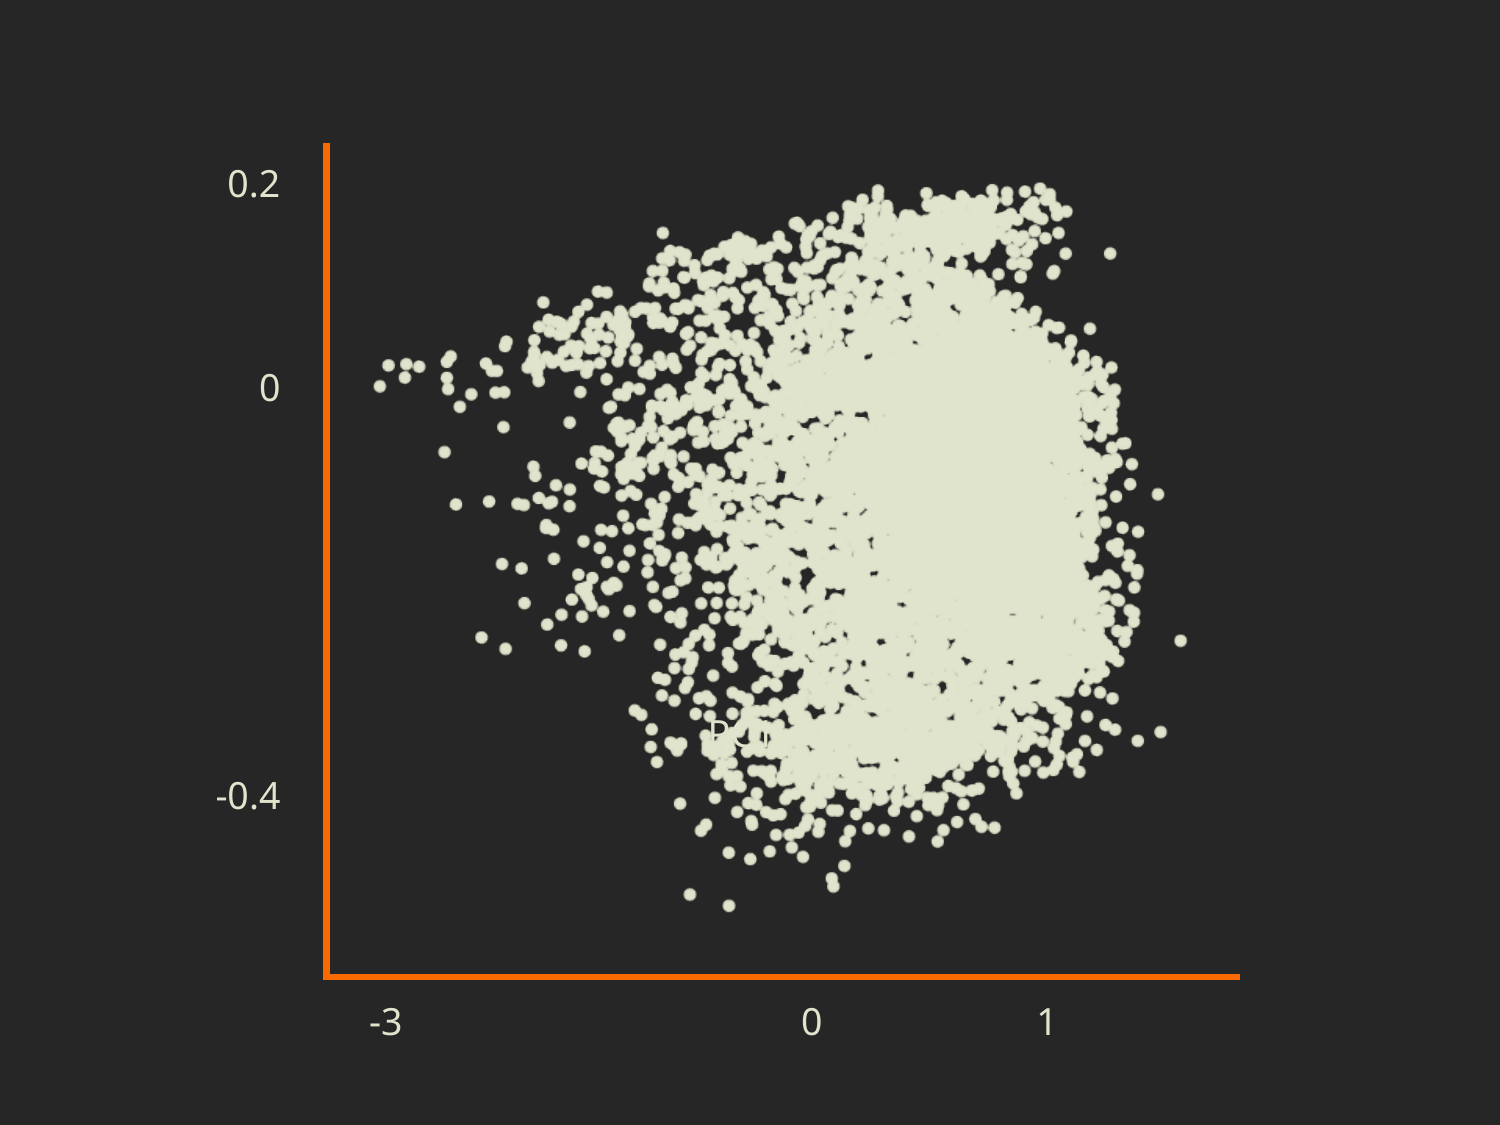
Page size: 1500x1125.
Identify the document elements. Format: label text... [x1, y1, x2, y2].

text_box PC1 44 [693, 699, 881, 775]
text_box -3 0 1 [354, 988, 1211, 1063]
picture [225, 37, 1276, 1088]
text_box 0.2 0 -0.4 [177, 150, 296, 945]
